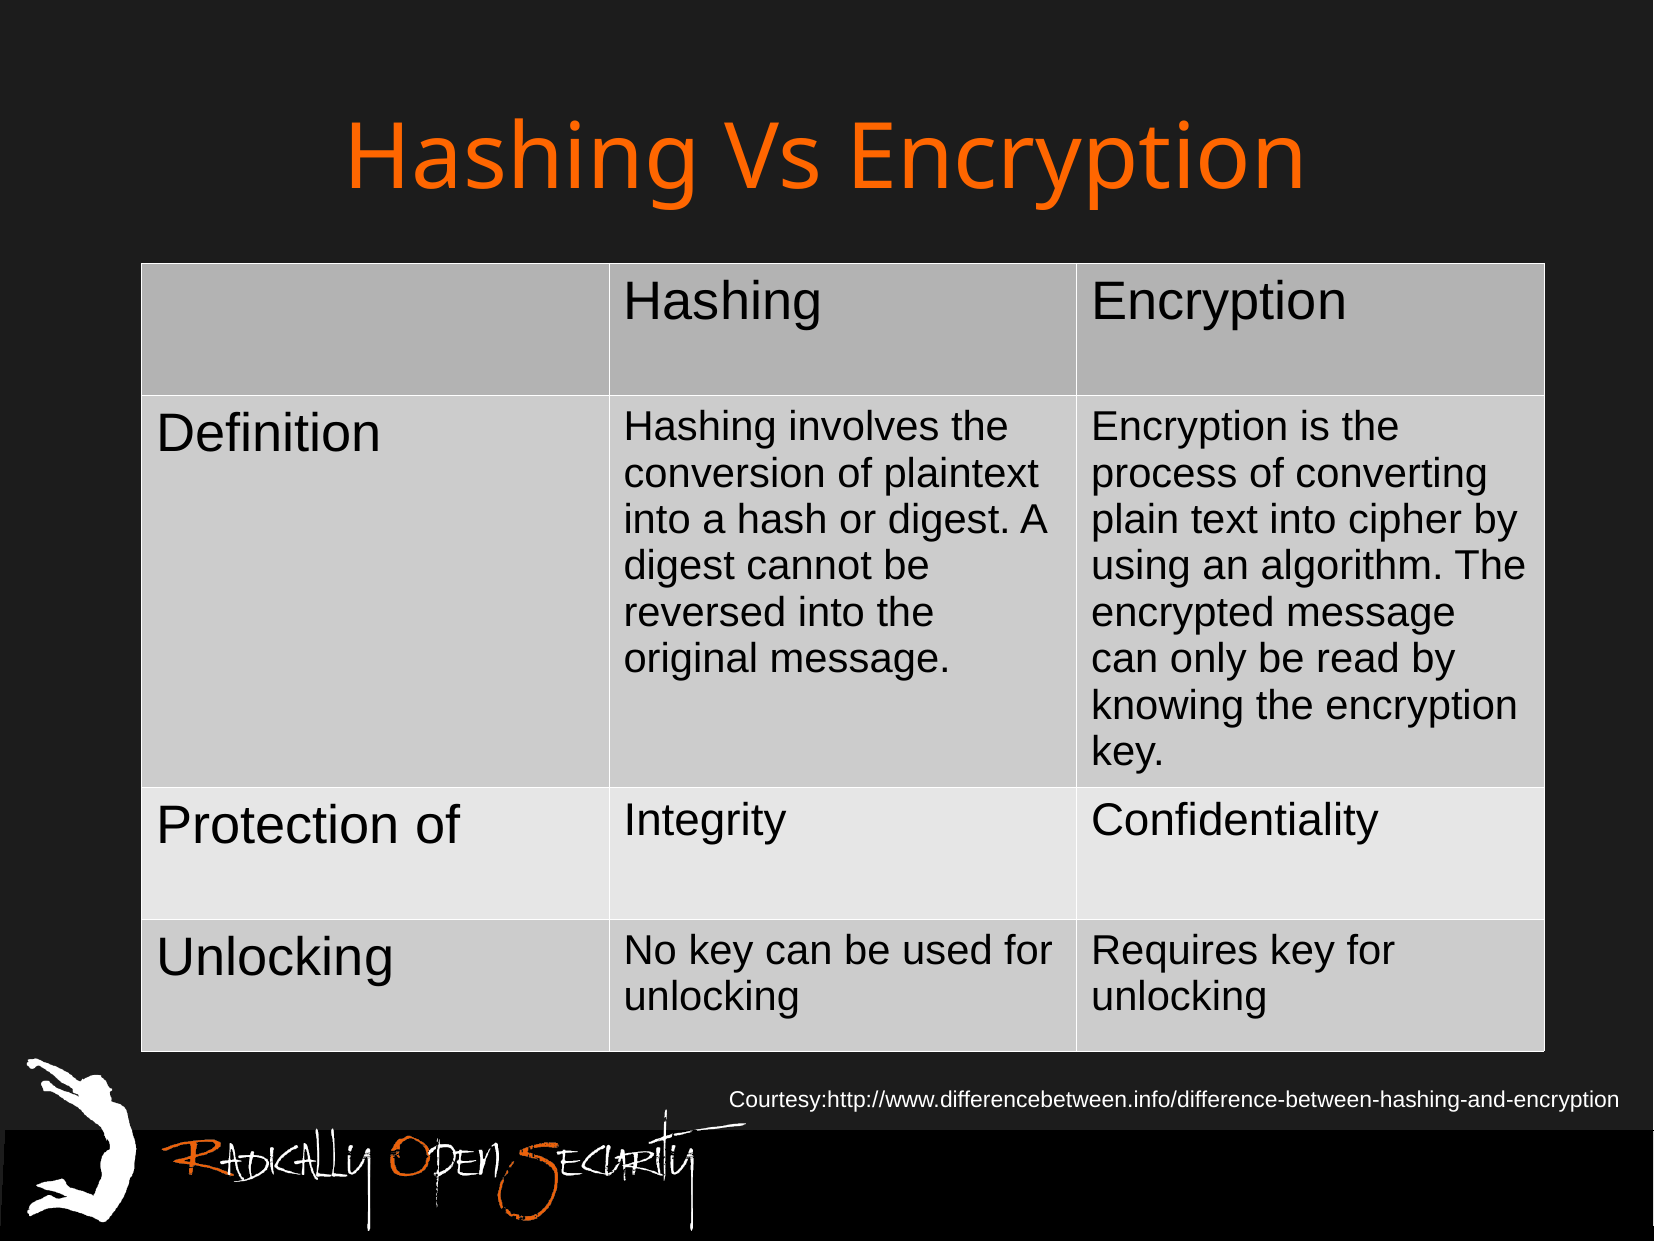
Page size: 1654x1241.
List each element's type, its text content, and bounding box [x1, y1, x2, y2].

title Hashing Vs Encryption [82, 49, 1571, 257]
table_cell Hashing involves the conversion of plaintext into a hash or digest. A digest cannot be reversed into the original message. [610, 396, 1076, 787]
table_header Hashing [610, 264, 1076, 395]
table_header [142, 264, 609, 395]
table_cell Definition [142, 396, 609, 787]
table_cell Protection of [142, 788, 609, 919]
table_cell Confidentiality [1077, 788, 1544, 919]
table_cell Integrity [610, 788, 1076, 919]
picture [0, 1022, 778, 1241]
table_cell Encryption is the process of converting plain text into cipher by using an algorithm. The encrypted message can only be read by knowing the encryption key. [1077, 396, 1544, 787]
table_cell Requires key for unlocking [1077, 920, 1544, 1051]
table_cell Unlocking [142, 920, 609, 1051]
text_box Courtesy:http://www.differencebetween.info/difference-between-hashing-and-encryption [714, 1078, 1642, 1122]
table_header Encryption [1077, 264, 1544, 395]
table_cell No key can be used for unlocking [610, 920, 1076, 1051]
